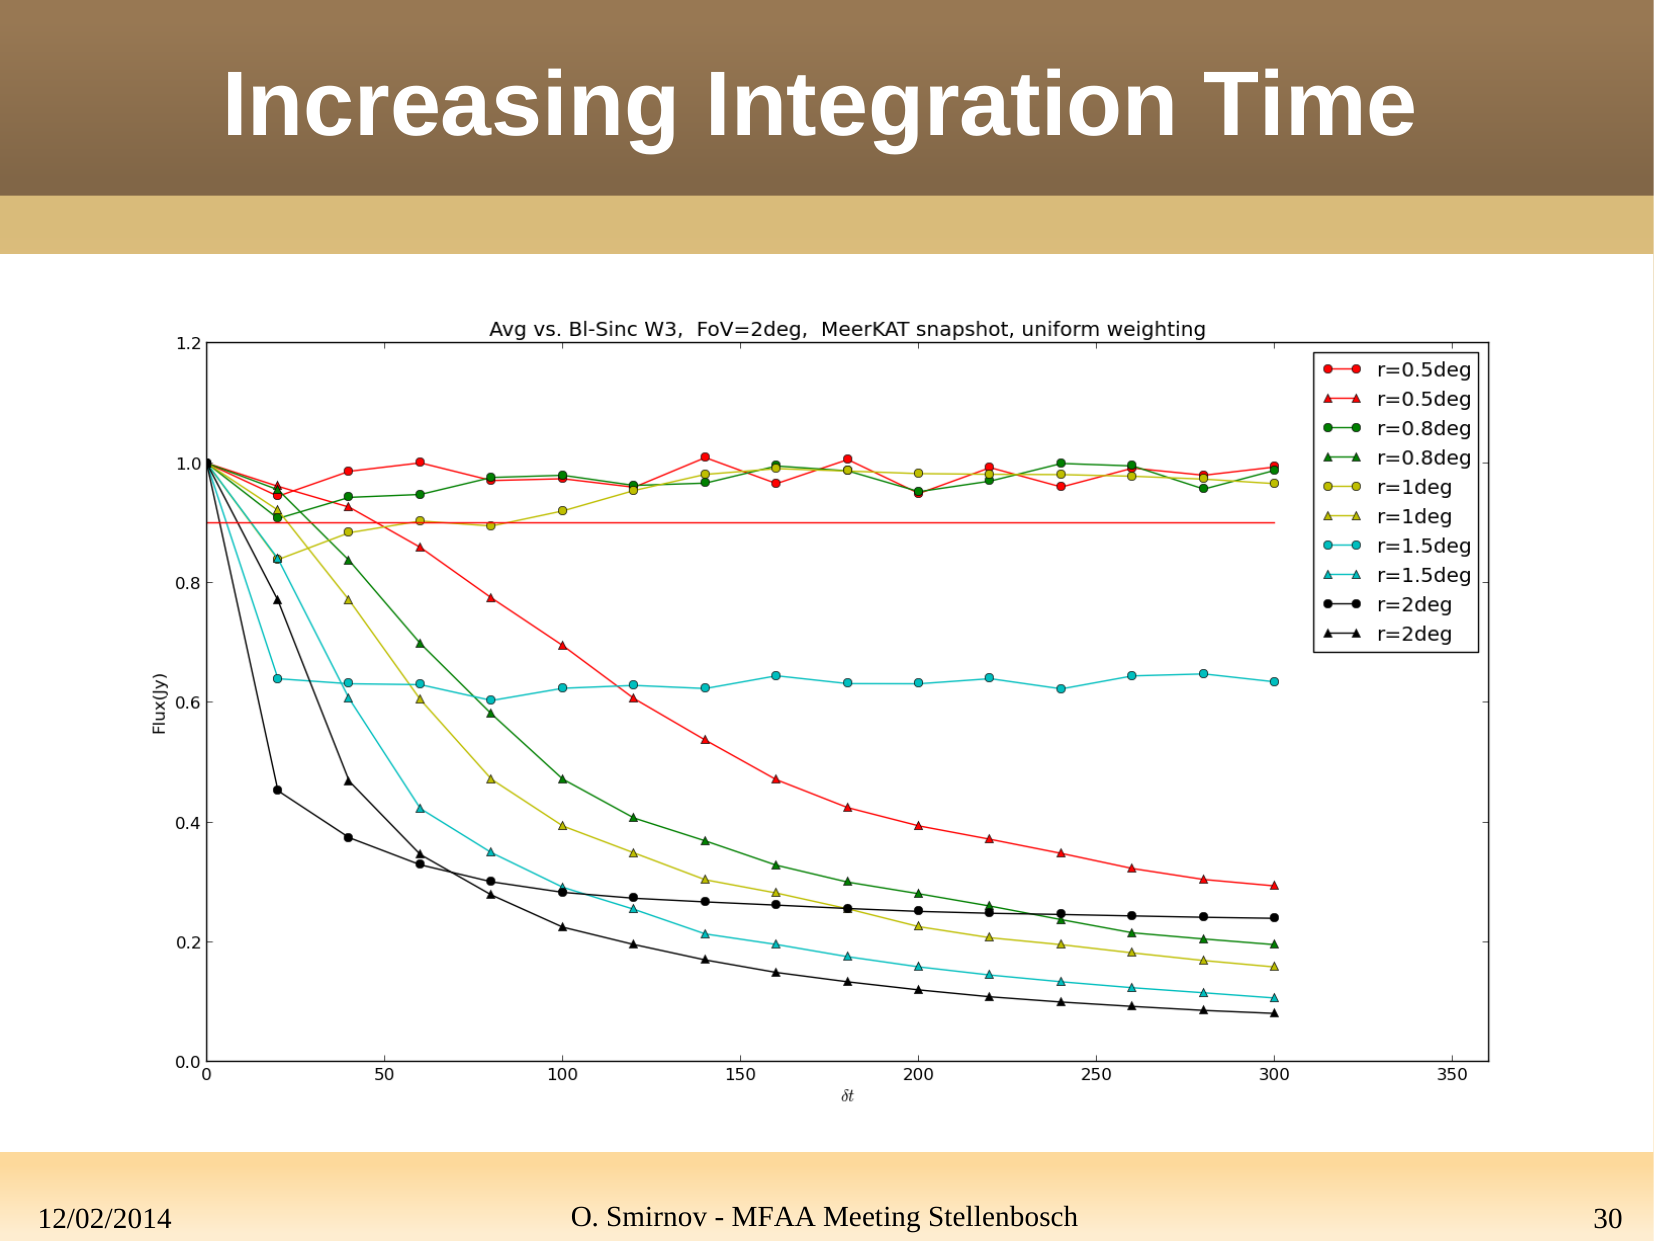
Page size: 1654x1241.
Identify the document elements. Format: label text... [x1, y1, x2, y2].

title Increasing Integration Time [76, 0, 1565, 208]
picture [0, 0, 1654, 1241]
